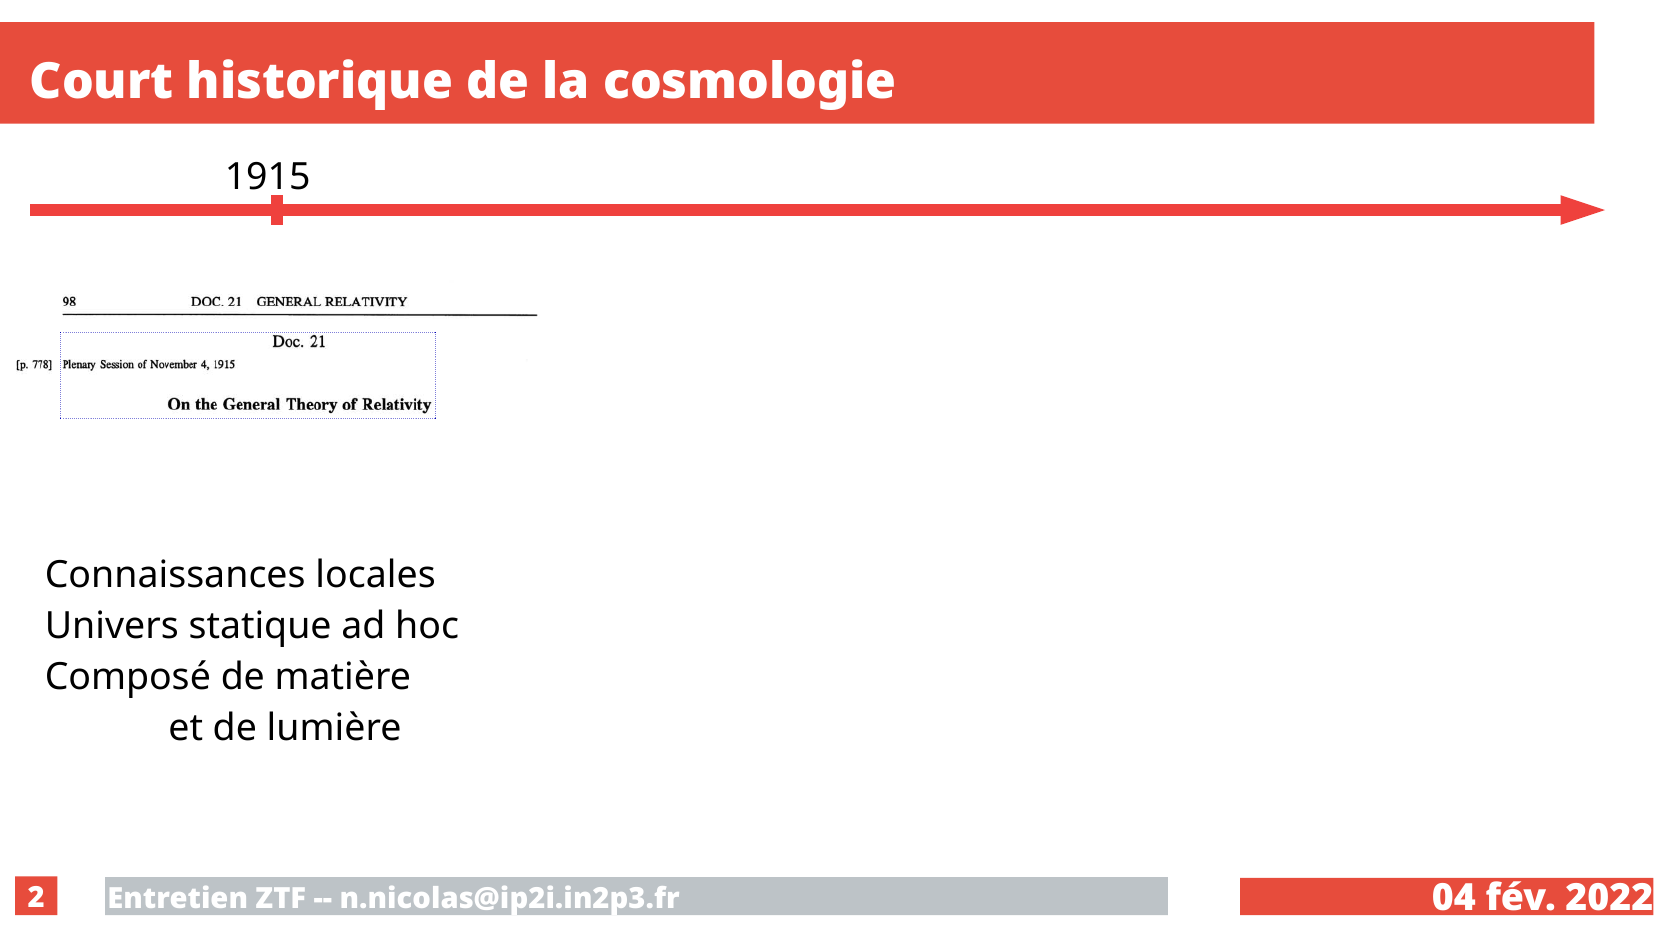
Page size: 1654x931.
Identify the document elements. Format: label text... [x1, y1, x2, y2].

title Court historique de la cosmologie [29, 44, 1565, 113]
text_box 1915 [210, 142, 346, 201]
text_box Connaissances locales Univers statique ad hoc Composé de matière et de lumière [30, 540, 511, 736]
picture [15, 280, 541, 436]
